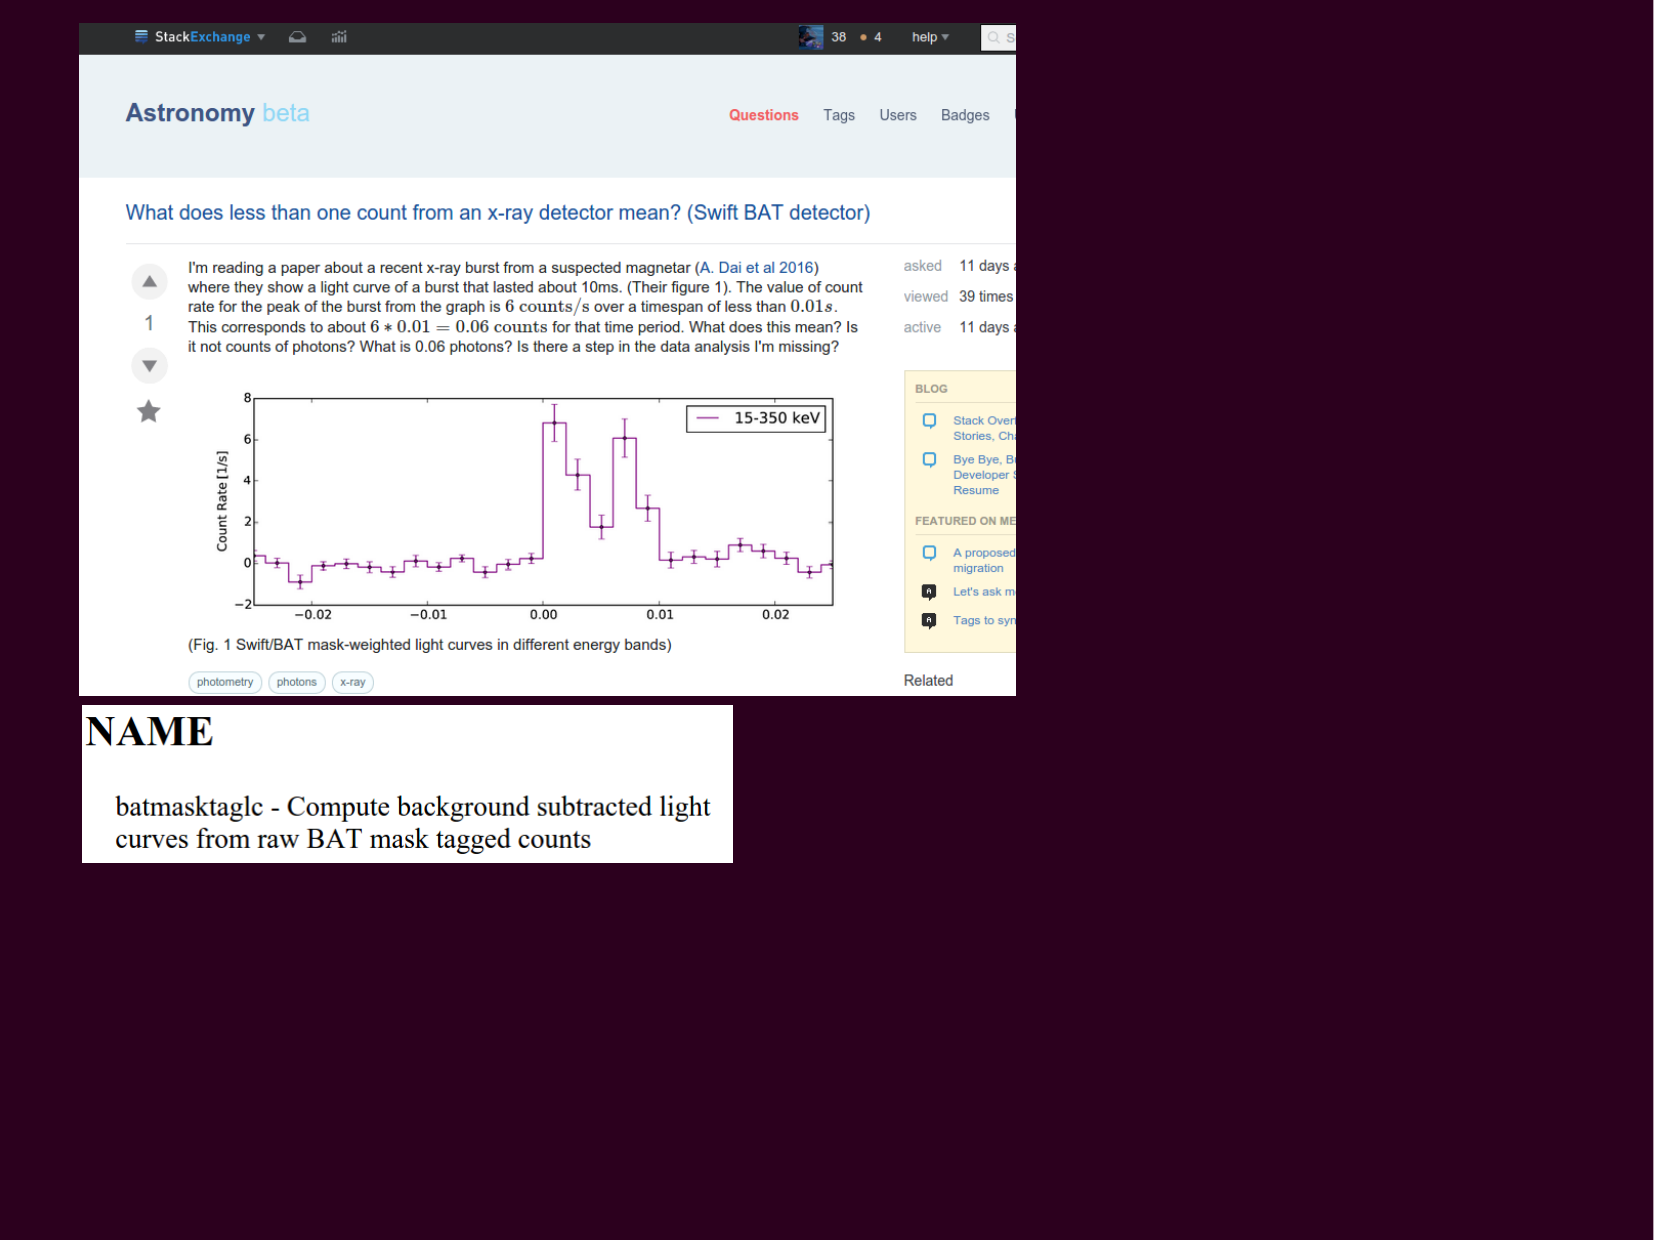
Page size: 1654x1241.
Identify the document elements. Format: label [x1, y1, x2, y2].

picture [79, 23, 1016, 696]
picture [82, 705, 733, 863]
